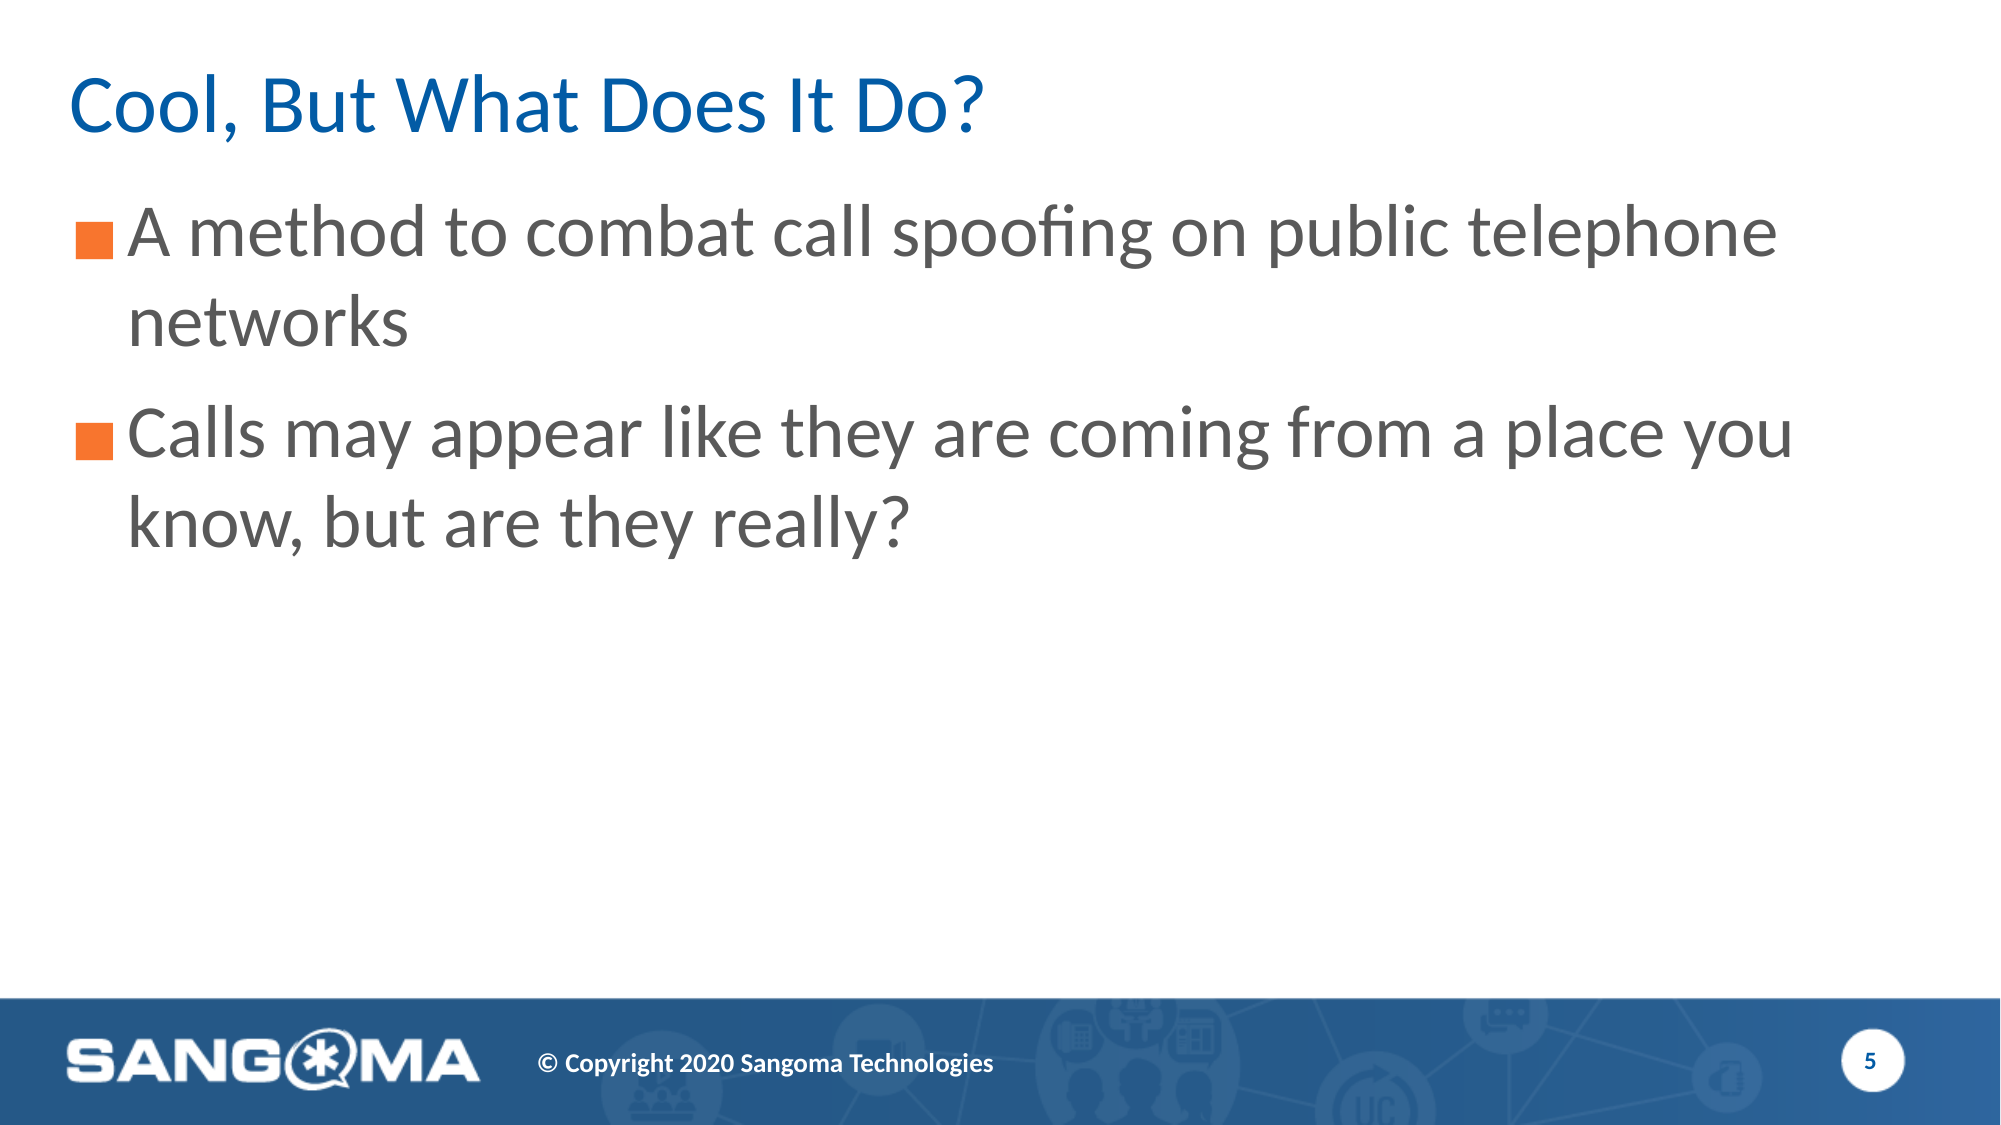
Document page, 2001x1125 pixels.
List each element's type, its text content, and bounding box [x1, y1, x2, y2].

title Cool, But What Does It Do? [54, 48, 1945, 164]
list A method to combat call spoofing on public telephone networks Calls may appear like they are coming from a place you know, but are they really? [54, 174, 1945, 999]
picture [0, 0, 2001, 1125]
